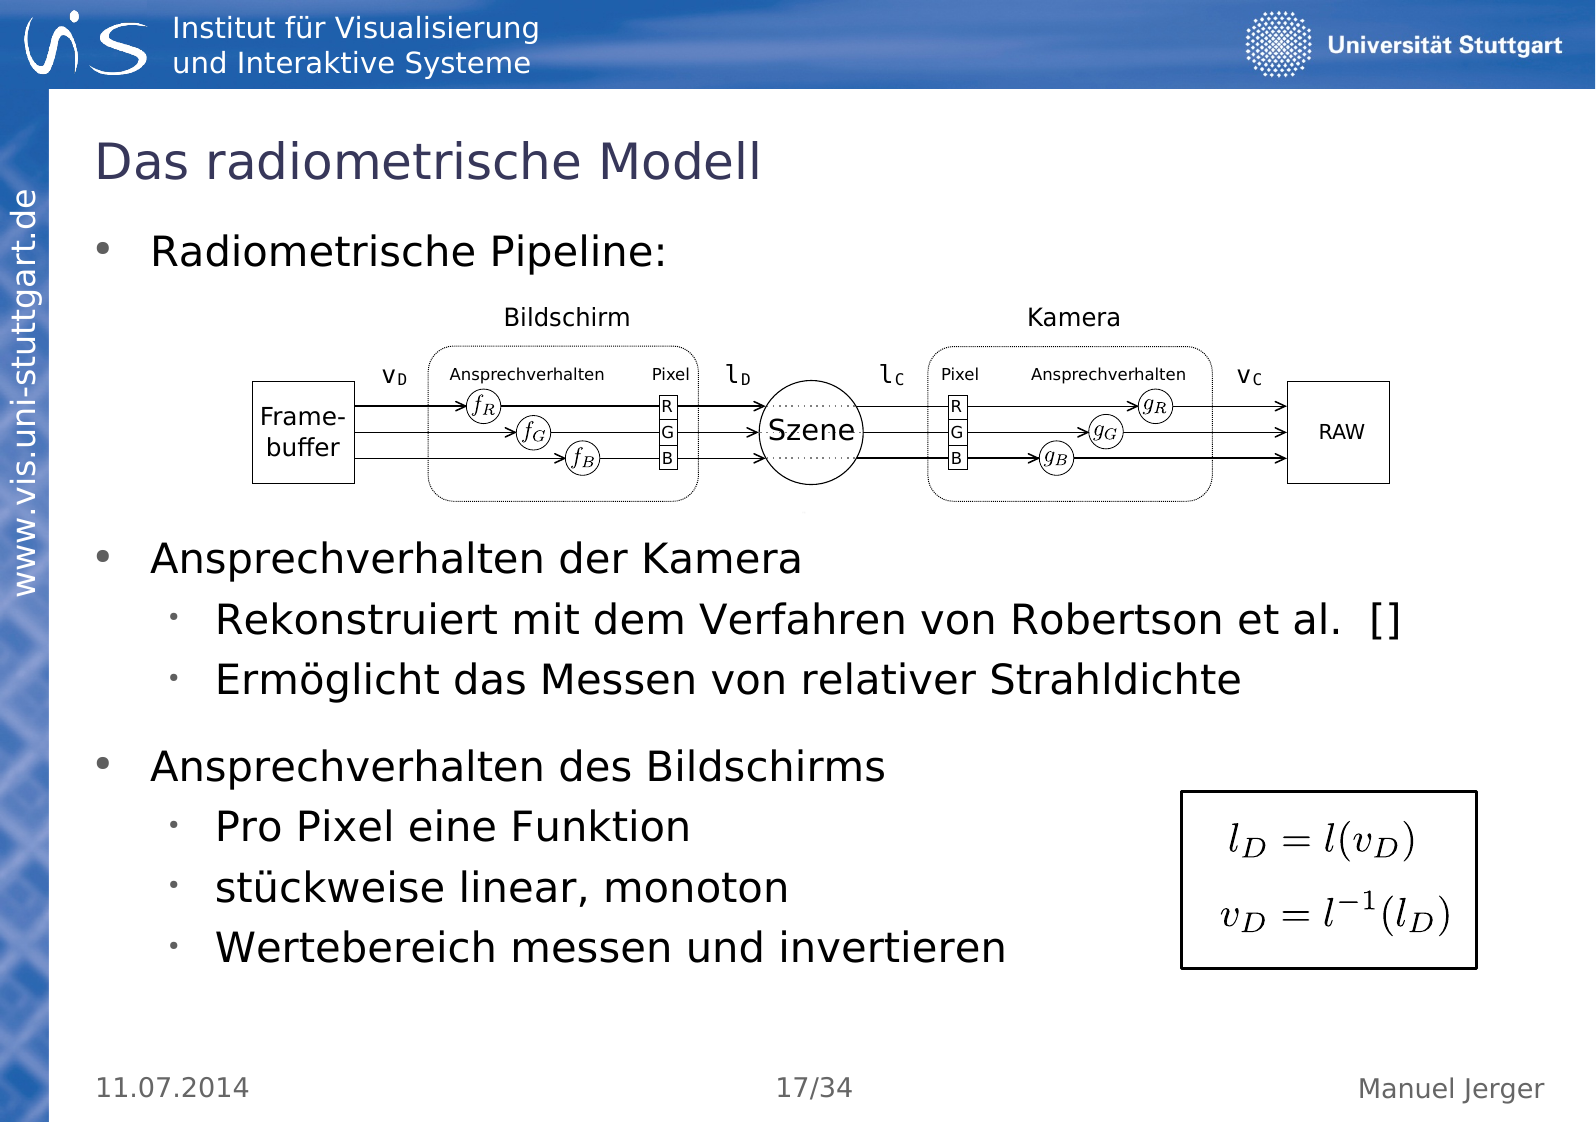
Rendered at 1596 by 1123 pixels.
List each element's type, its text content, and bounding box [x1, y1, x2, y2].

picture [0, 0, 49, 1122]
picture [24, 0, 1596, 89]
list Radiometrische Pipeline: Ansprechverhalten der Kamera Rekonstruiert mit dem Verfahren von Robertson et al. [] Ermöglicht das Messen von relativer Strahldichte Ansprechverhalten des Bildschirms Pro Pixel eine Funktion stückweise linear, monoton Wertebereich messen und invertieren [94, 224, 1548, 1052]
picture [251, 307, 1390, 514]
text_box [1227, 820, 1418, 862]
title Das radiometrische Modell [94, 117, 1534, 201]
text_box [1219, 890, 1453, 937]
